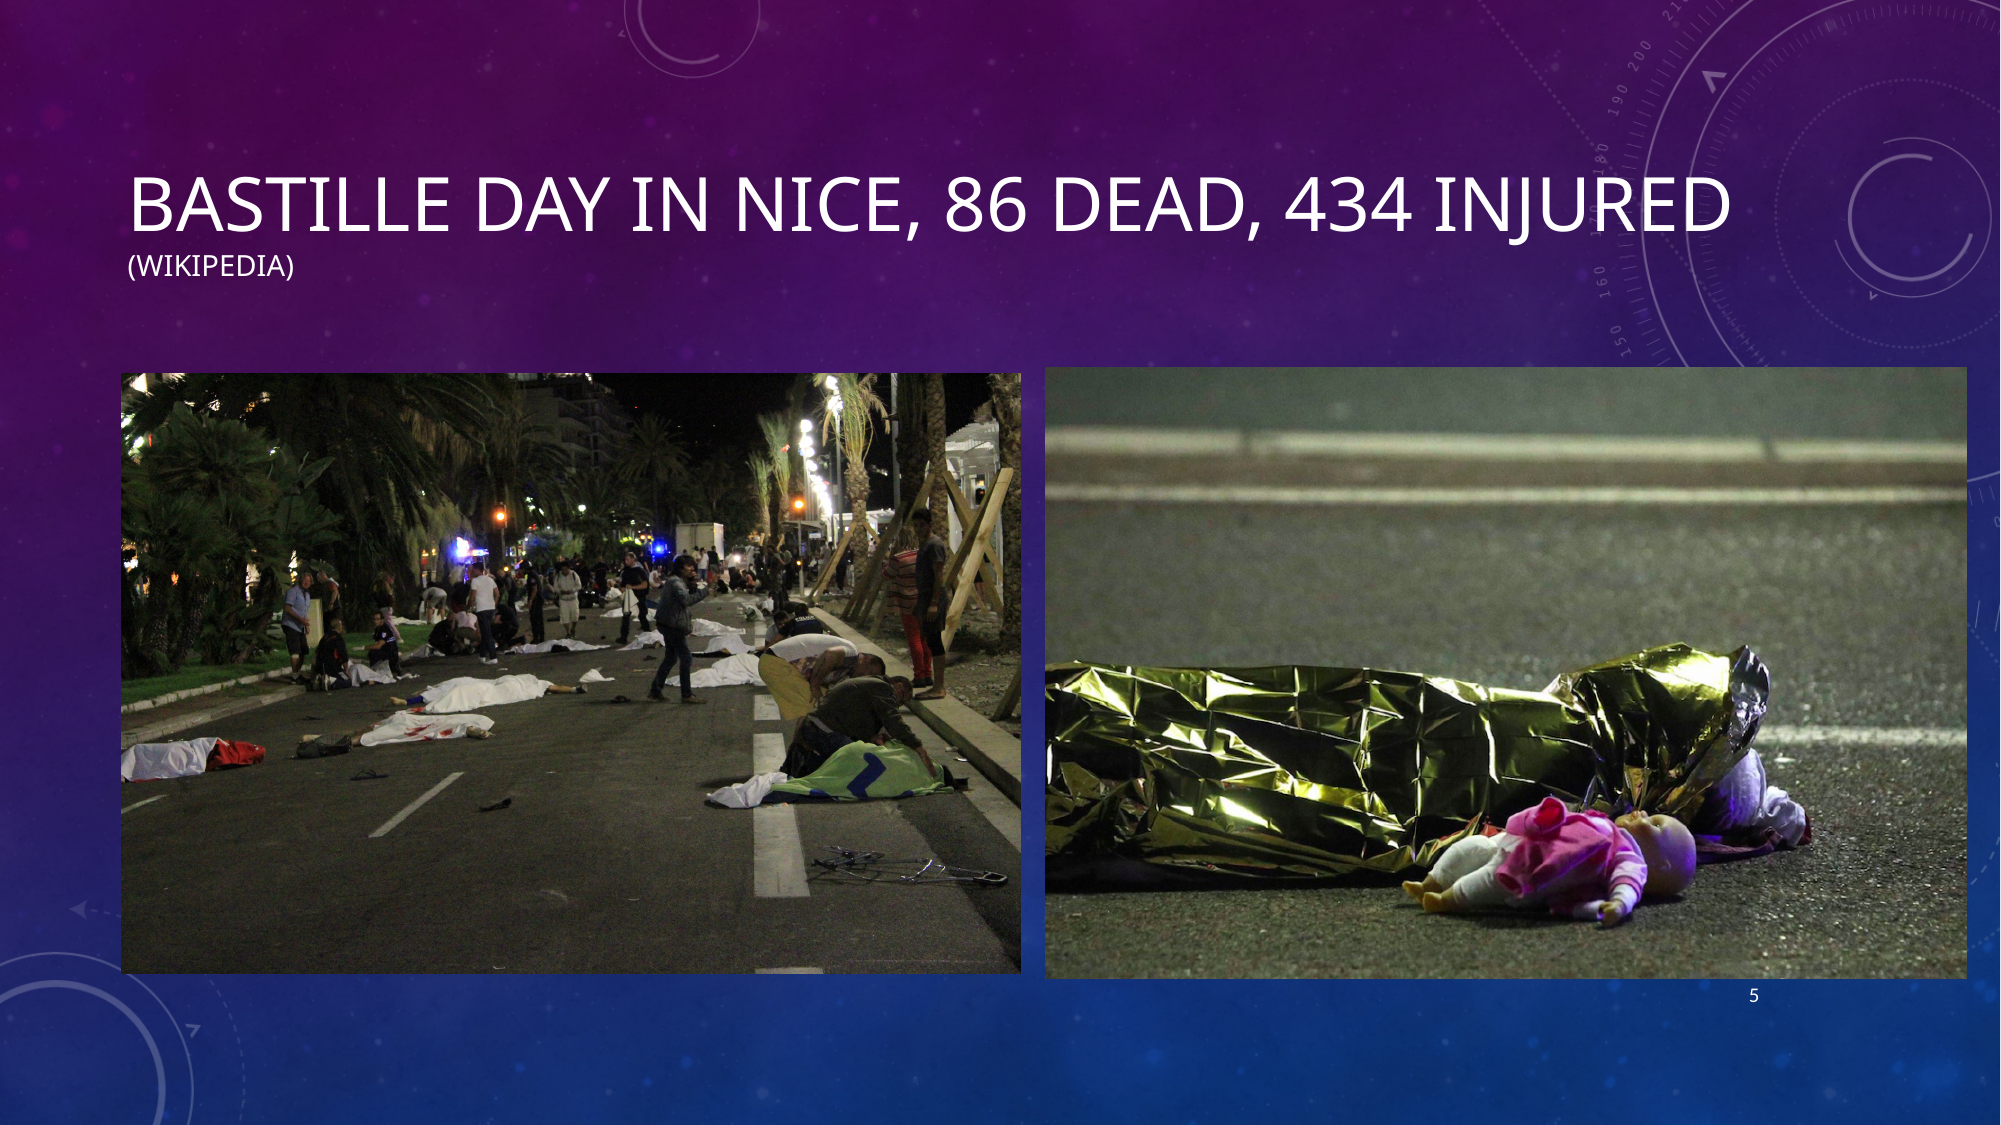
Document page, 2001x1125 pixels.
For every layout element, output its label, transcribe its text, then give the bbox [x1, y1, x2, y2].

picture [0, 0, 2001, 1125]
title BAstille day in nice, 86 dead, 434 injured (wikipedia) [112, 99, 1775, 339]
